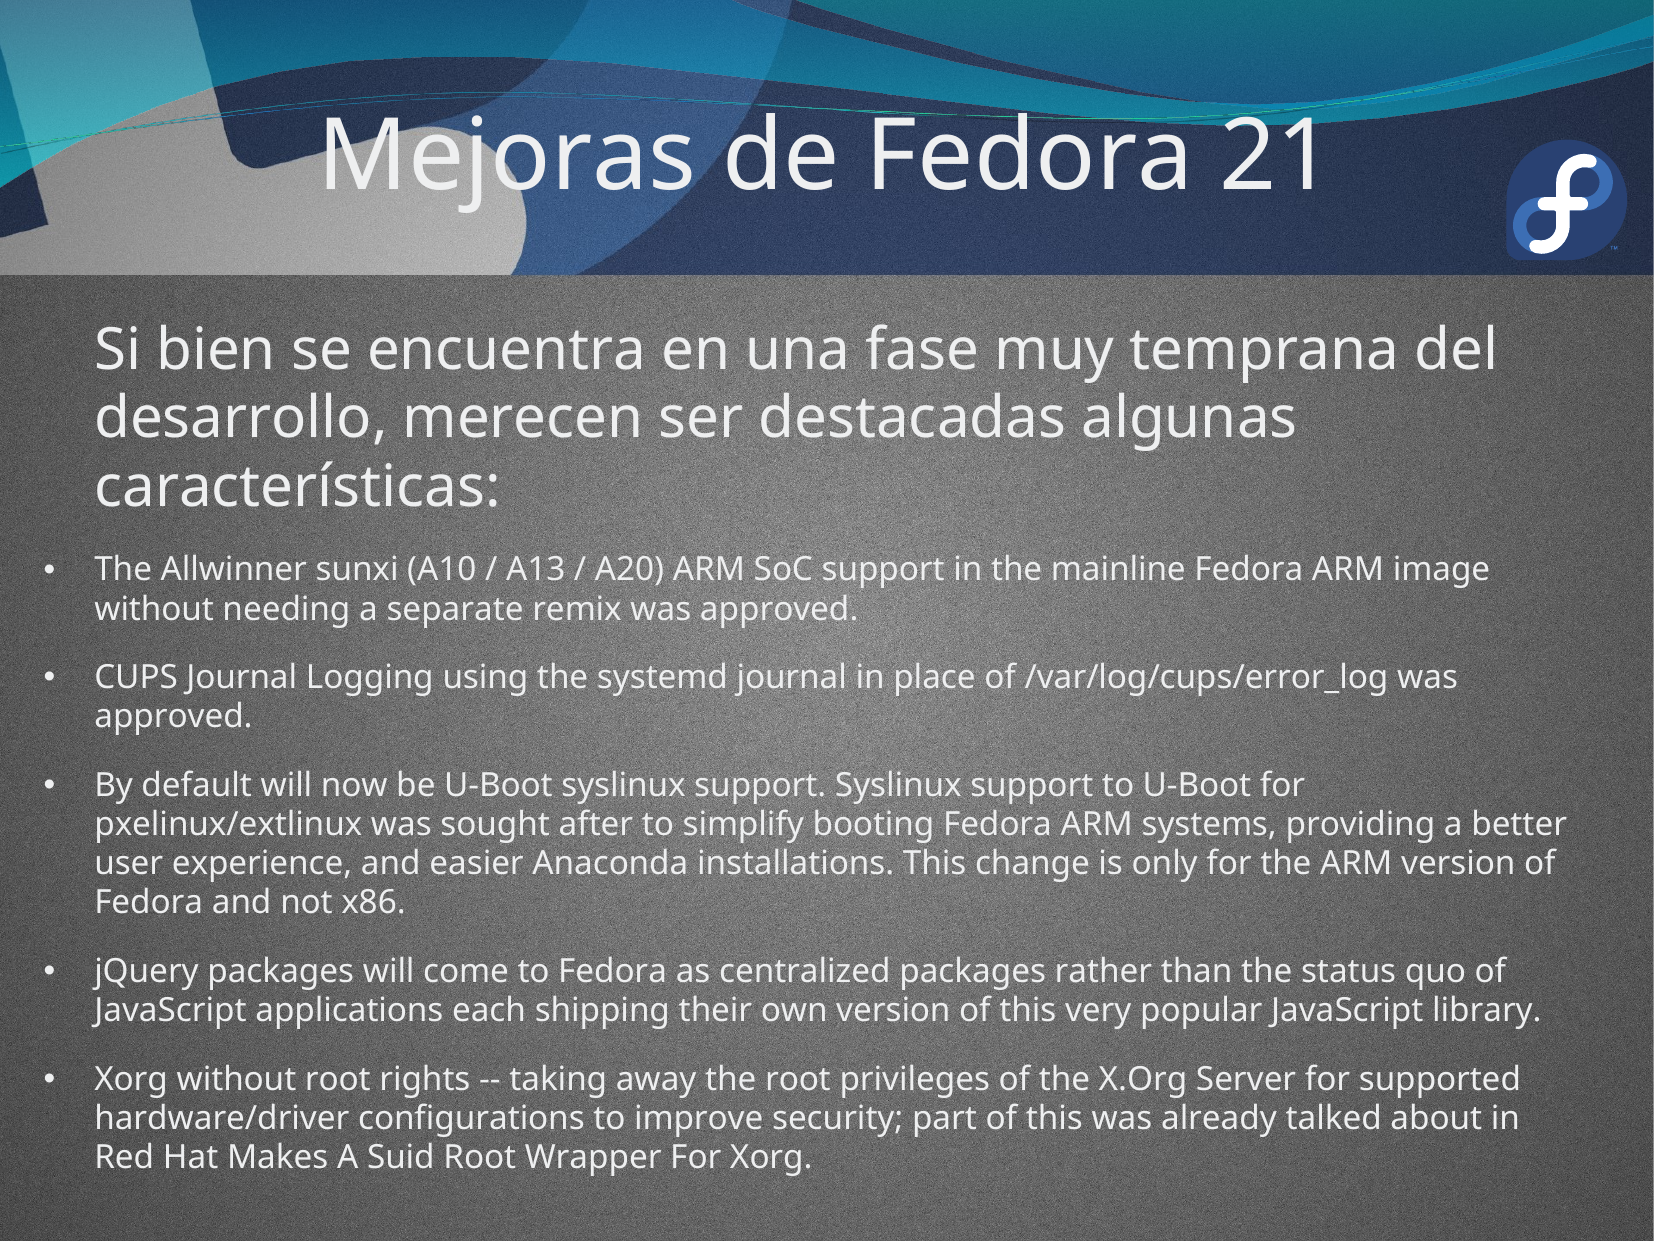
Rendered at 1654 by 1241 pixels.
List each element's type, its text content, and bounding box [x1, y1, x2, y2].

picture [0, 0, 1654, 1241]
text_box Si bien se encuentra en una fase muy temprana del desarrollo, merecen ser destacadas algunas características: The Allwinner sunxi (A10 / A13 / A20) ARM SoC support in the mainline Fedora ARM image without needing a separate remix was approved. CUPS Journal Logging using the systemd journal in place of /var/log/cups/error_log was approved. By default will now be U-Boot syslinux support. Syslinux support to U-Boot for pxelinux/extlinux was sought after to simplify booting Fedora ARM systems, providing a better user experience, and easier Anaconda installations. This change is only for the ARM version of Fedora and not x86. jQuery packages will come to Fedora as centralized packages rather than the status quo of JavaScript applications each shipping their own version of this very popular JavaScript library. Xorg without root rights -- taking away the root privileges of the X.Org Server for supported hardware/driver configurations to improve security; part of this was already talked about in Red Hat Makes A Suid Root Wrapper For Xorg. [23, 312, 1583, 1152]
text_box Mejoras de Fedora 21 [82, 49, 1571, 257]
